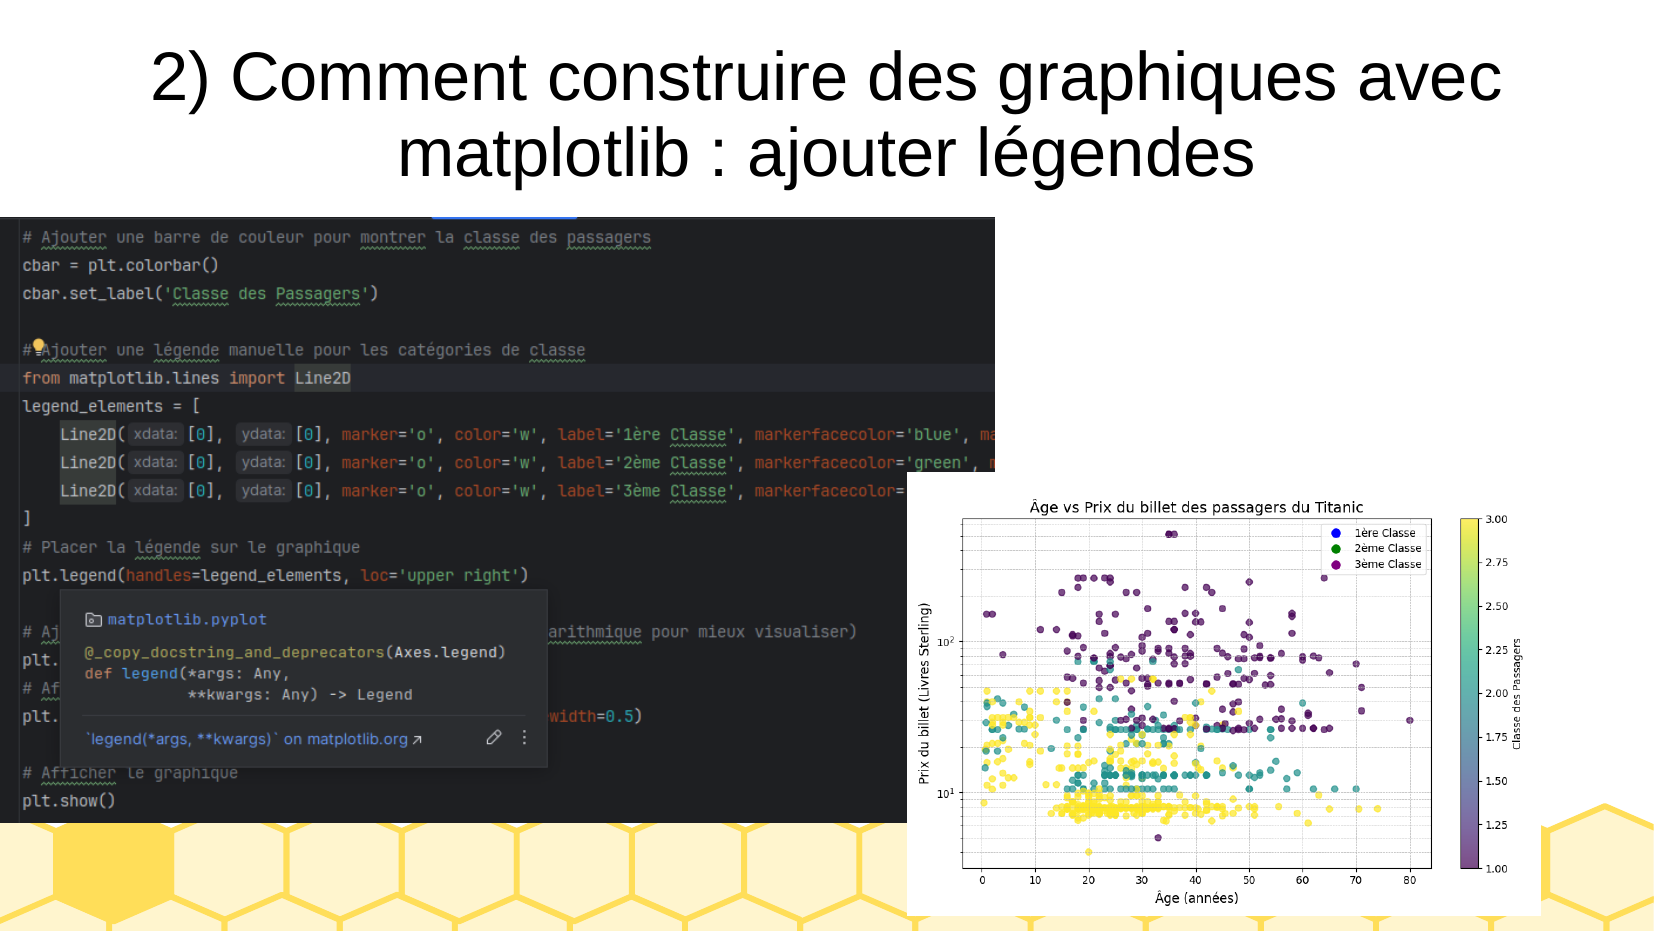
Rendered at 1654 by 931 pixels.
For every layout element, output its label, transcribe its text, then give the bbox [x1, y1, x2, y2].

title 2) Comment construire des graphiques avec matplotlib : ajouter légendes [82, 37, 1571, 193]
picture [0, 217, 1541, 916]
